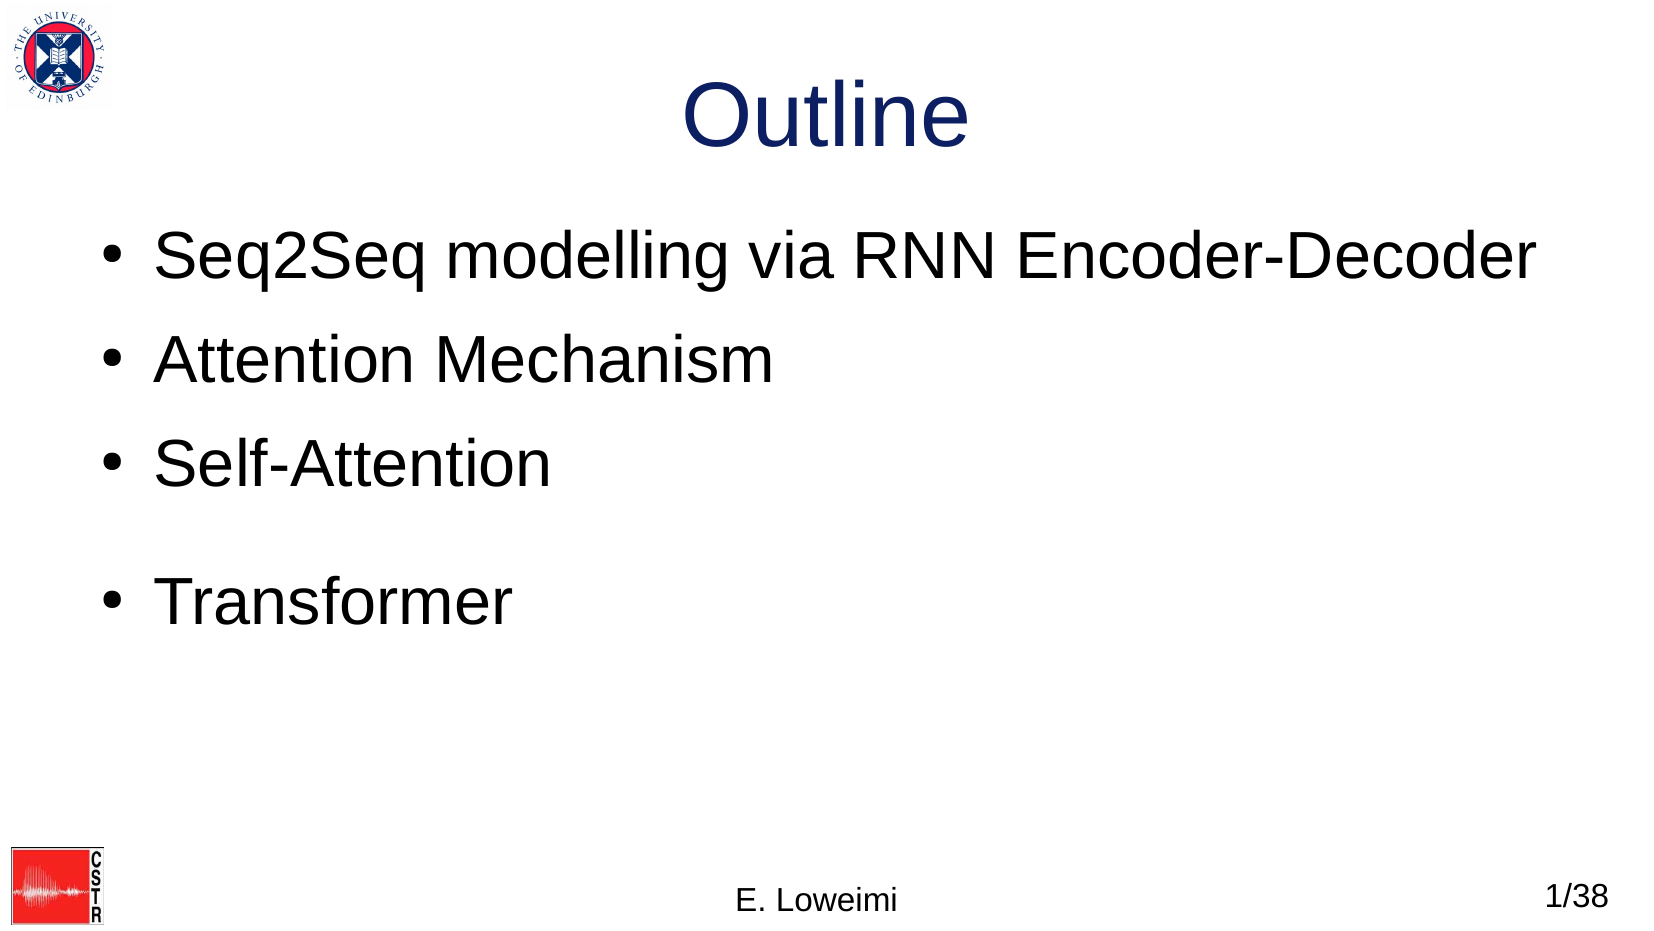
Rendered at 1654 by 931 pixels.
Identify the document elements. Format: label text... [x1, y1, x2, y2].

list Seq2Seq modelling via RNN Encoder-Decoder Attention Mechanism Self-Attention Transformer [82, 217, 1571, 758]
picture [11, 847, 104, 925]
picture [6, 4, 112, 110]
title Outline [82, 37, 1571, 193]
text_box E. Loweimi [720, 874, 934, 931]
text_box 1/38 [1482, 870, 1625, 928]
